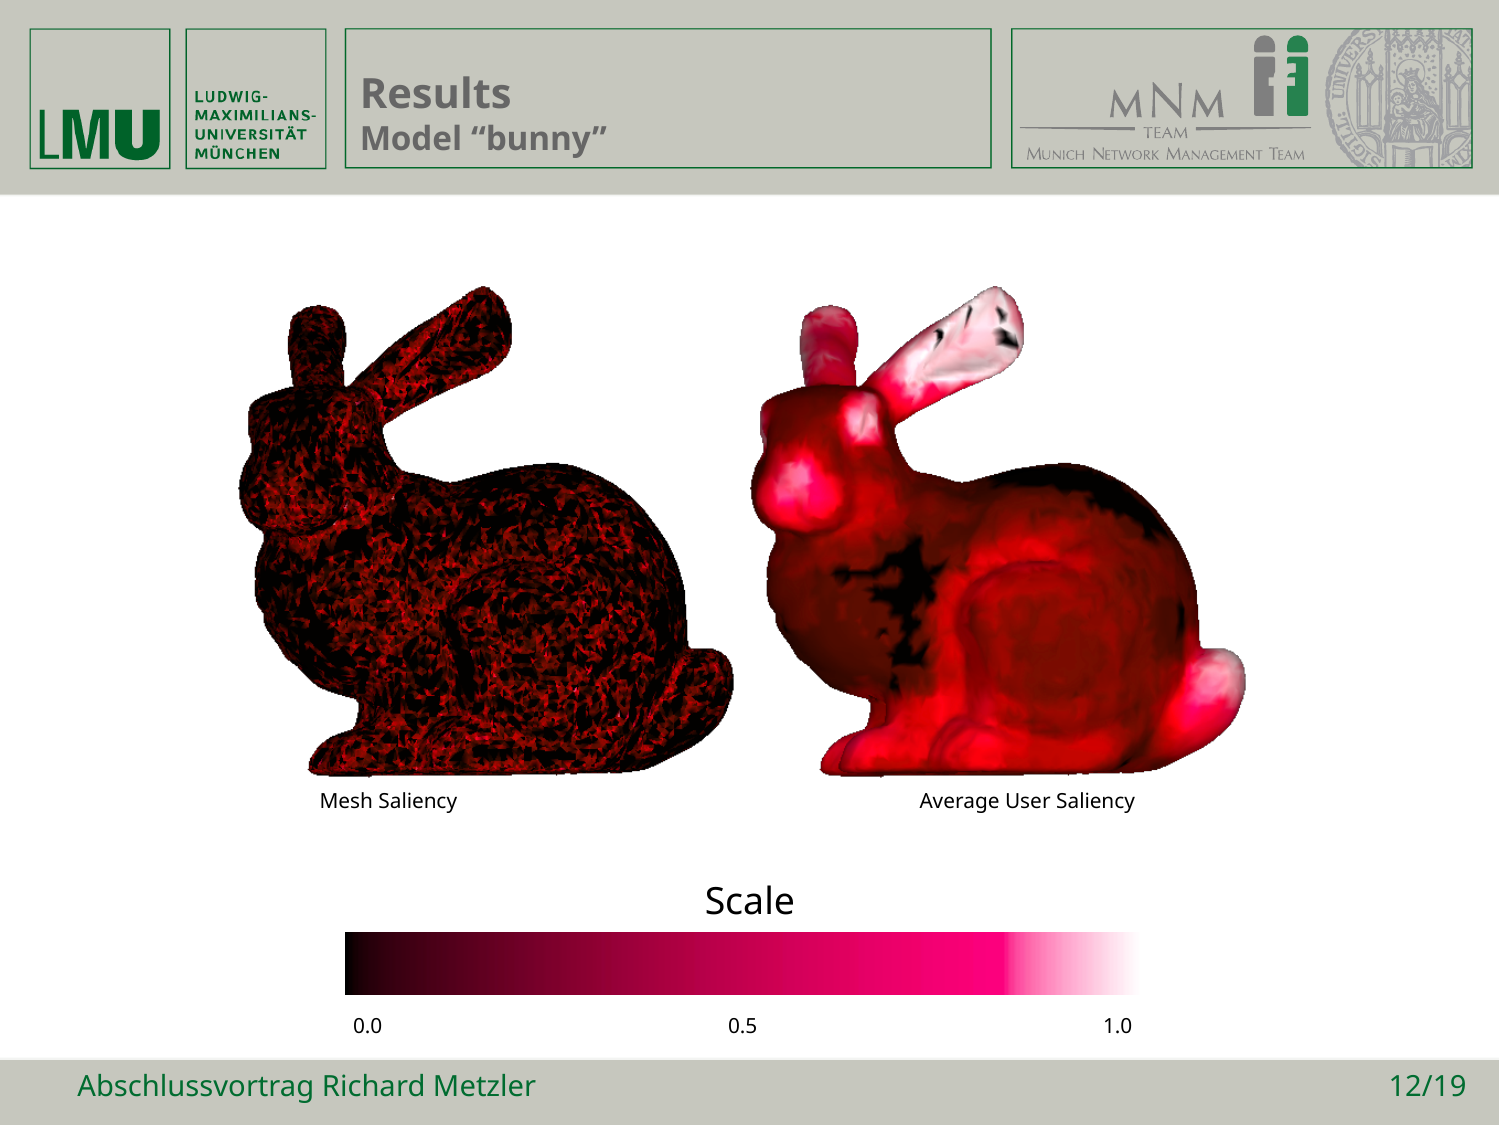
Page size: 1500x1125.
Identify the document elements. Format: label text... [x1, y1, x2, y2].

text_box 12/19 [1320, 1059, 1482, 1107]
text_box Mesh Saliency Average User Saliency [30, 780, 1425, 826]
picture [235, 284, 1250, 780]
text_box Scale [345, 870, 1156, 933]
text_box 0.0 0.5 1.0 [255, 1005, 1231, 1051]
text_box Abschlussvortrag Richard Metzler [62, 1059, 1245, 1107]
picture [0, 1058, 1499, 1125]
text_box Results Model “bunny” [345, 59, 986, 165]
picture [345, 933, 1141, 995]
picture [0, 0, 1499, 196]
